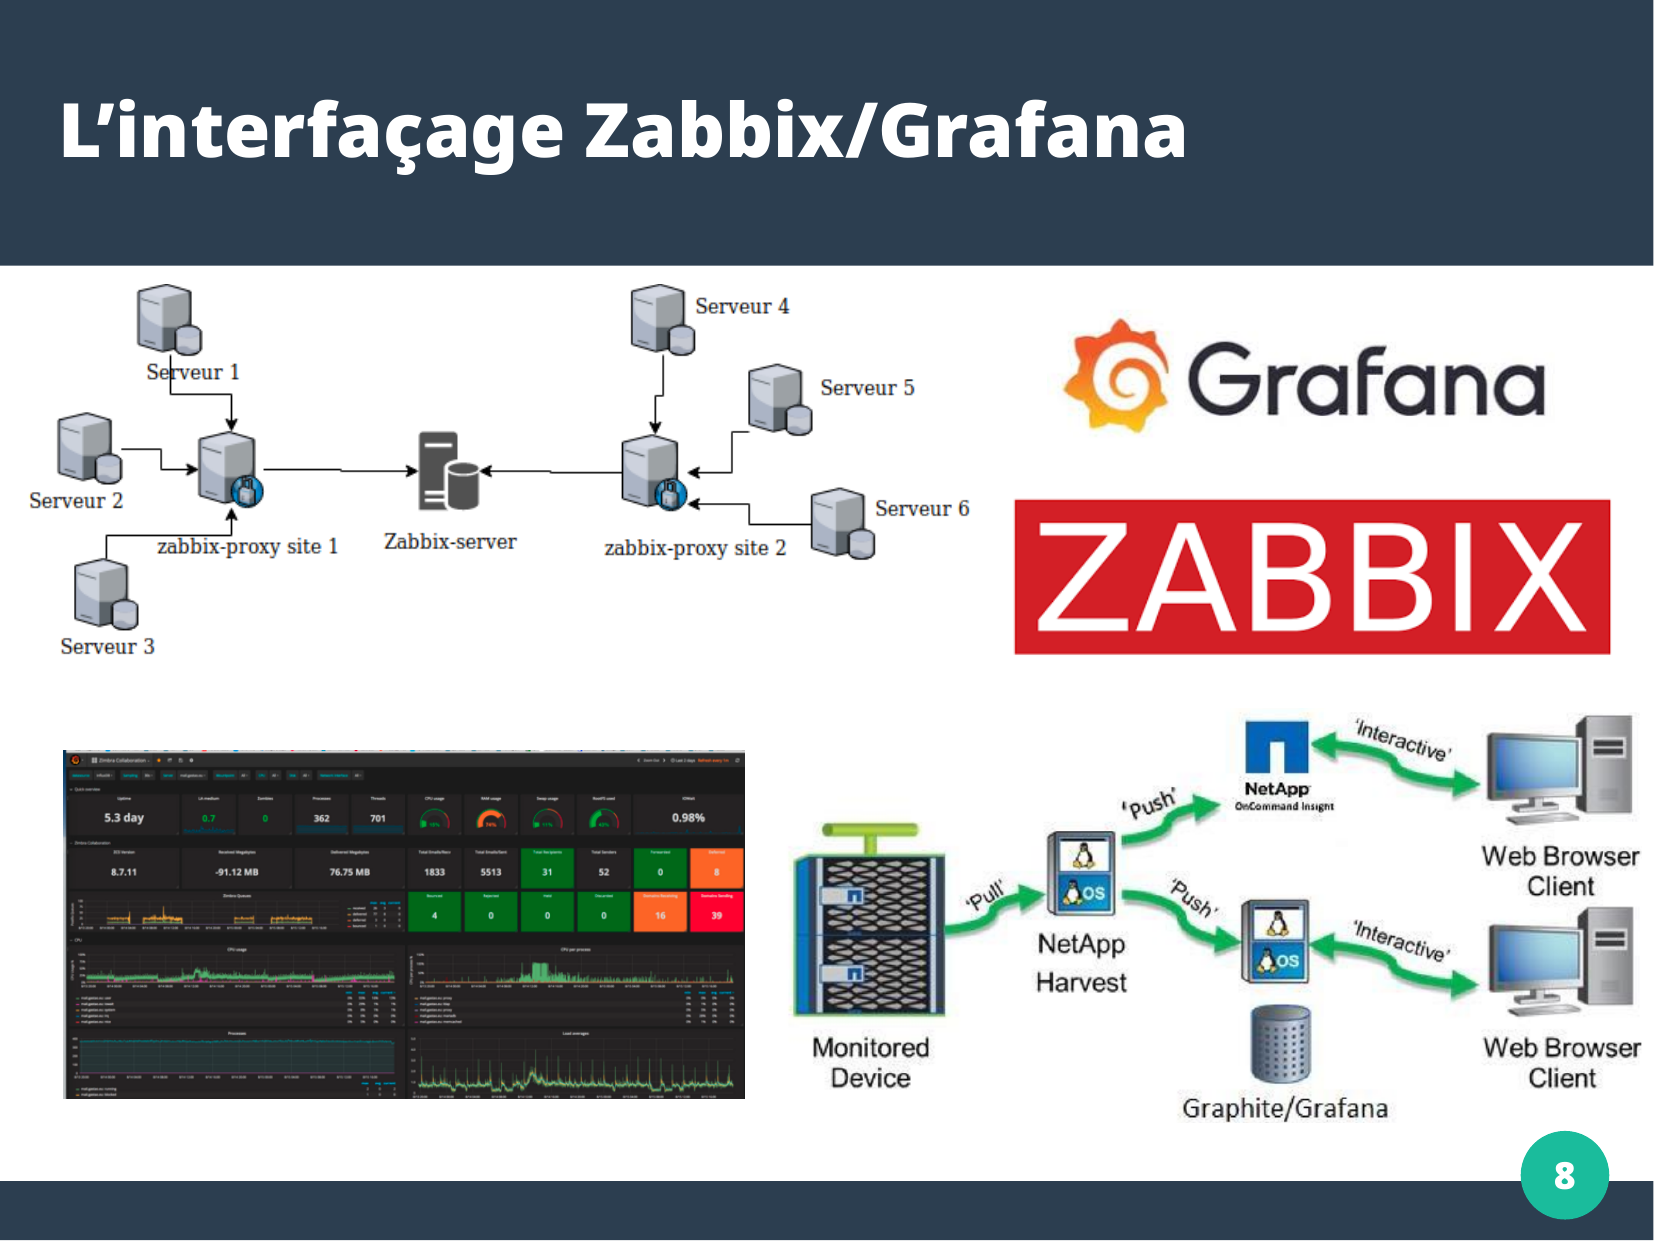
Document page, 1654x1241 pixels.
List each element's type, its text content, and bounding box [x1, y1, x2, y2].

picture [784, 708, 1642, 1123]
picture [1011, 496, 1619, 662]
picture [1047, 289, 1560, 461]
picture [23, 284, 977, 662]
picture [63, 750, 745, 1099]
title L’interfaçage Zabbix/Grafana [59, 49, 1595, 207]
